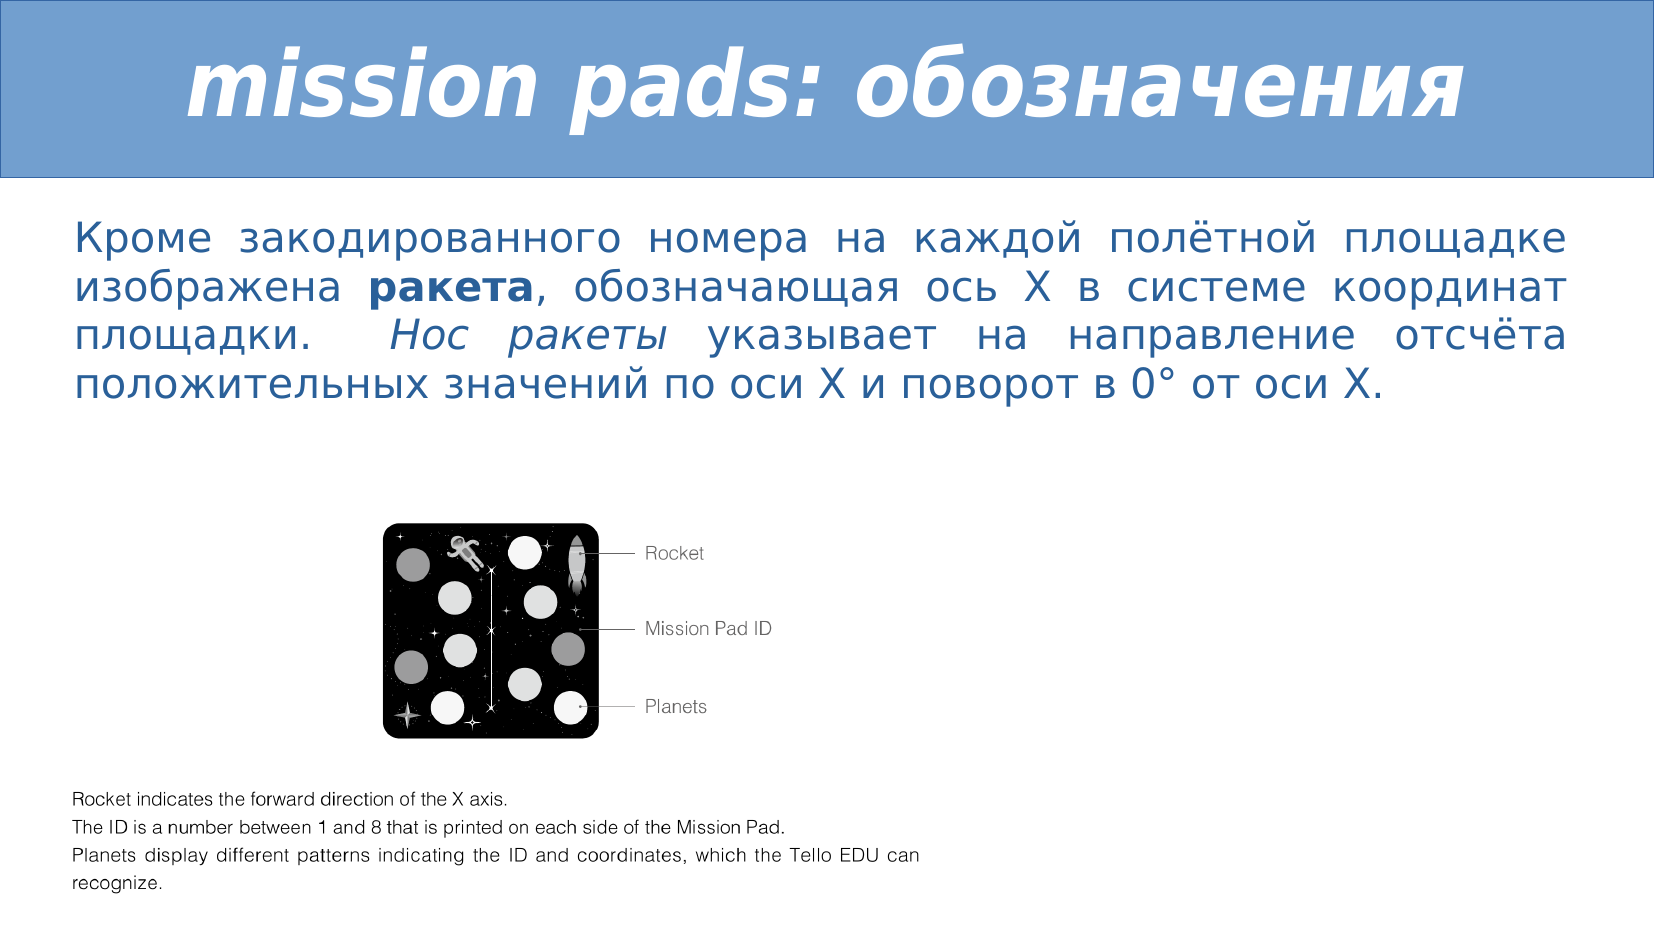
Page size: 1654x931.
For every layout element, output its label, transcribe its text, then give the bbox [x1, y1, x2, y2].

picture [49, 499, 936, 913]
text_box [0, 0, 1654, 178]
text_box Кроме закодированного номера на каждой полётной площадке изображена ракета, обозначающая ось X в системе координат площадки. Нос ракеты указывает на направление отсчёта положительных значений по оси X и поворот в 0° от оси X. [59, 206, 1583, 464]
text_box mission pads: обозначения [11, 23, 1642, 178]
